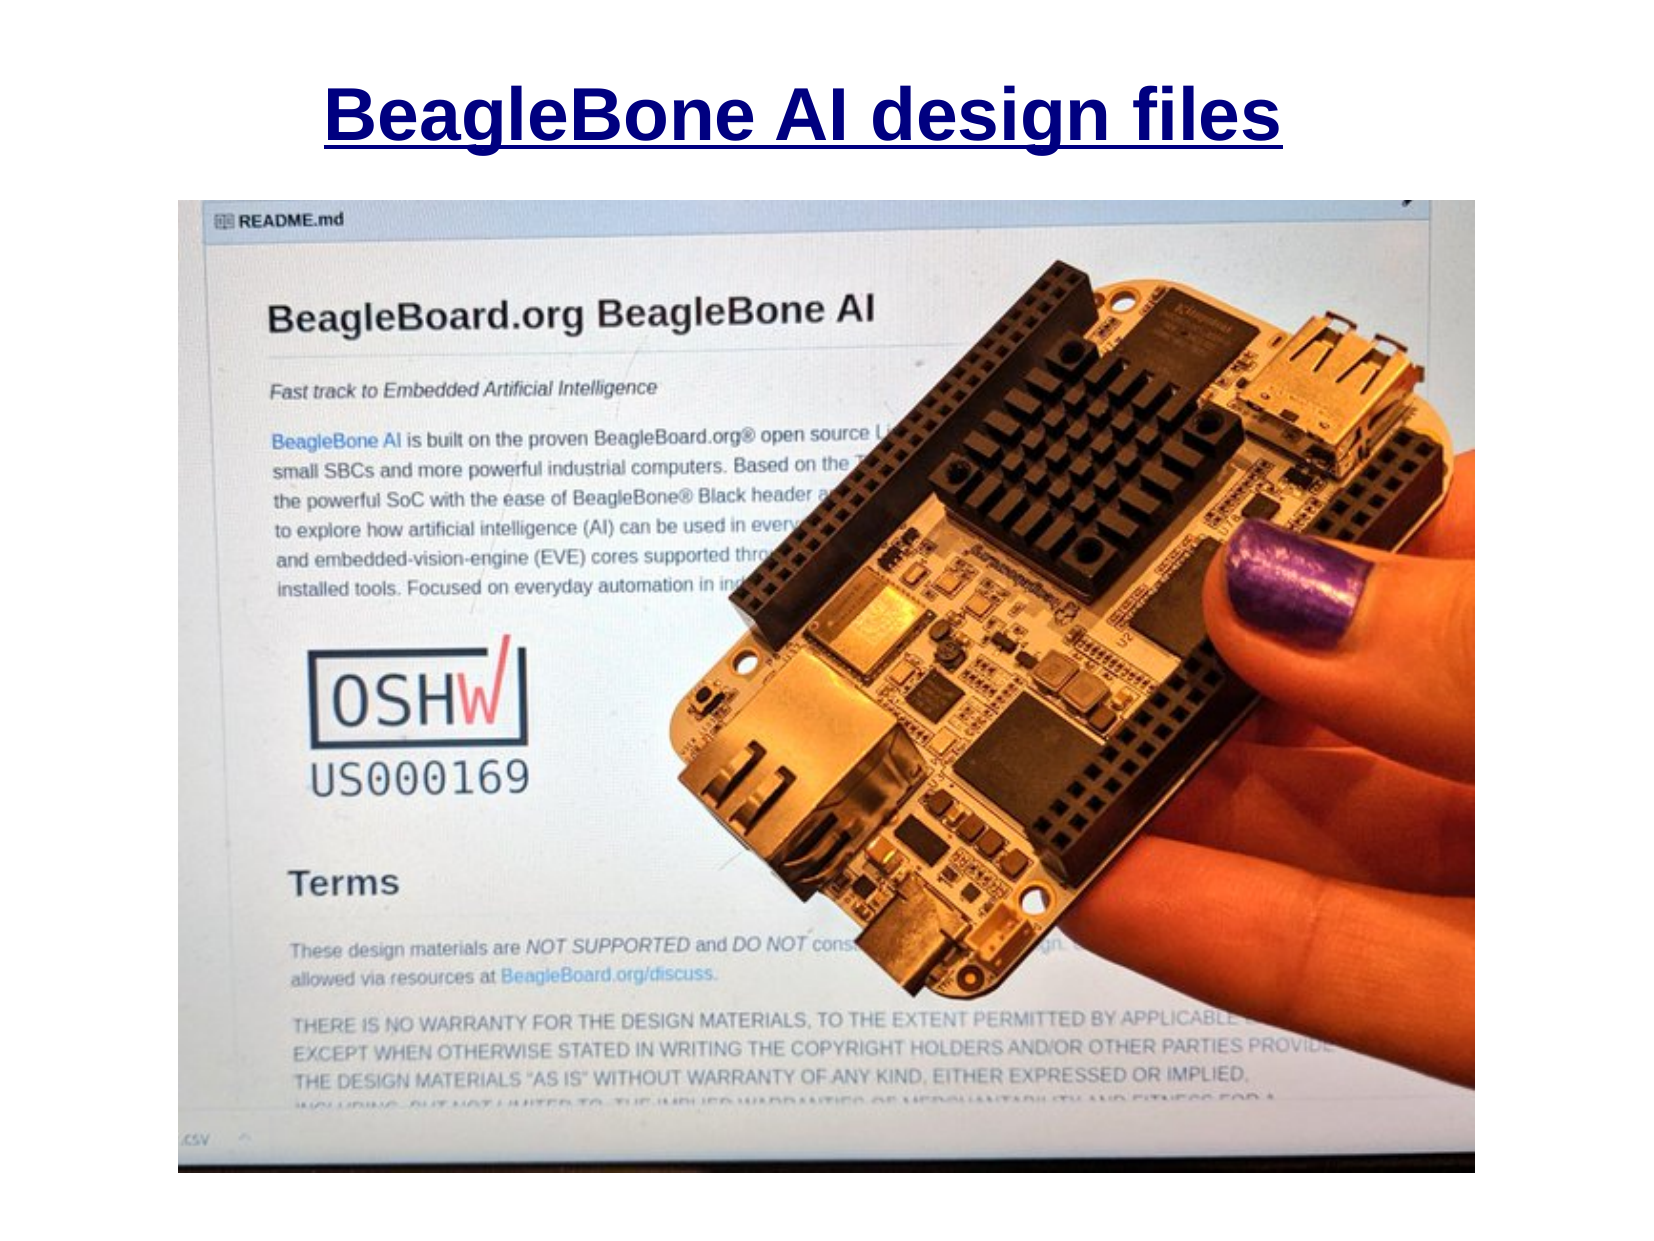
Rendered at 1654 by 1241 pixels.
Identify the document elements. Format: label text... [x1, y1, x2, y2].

list BeagleBone AI design files [323, 72, 1654, 792]
picture [178, 200, 1475, 1173]
